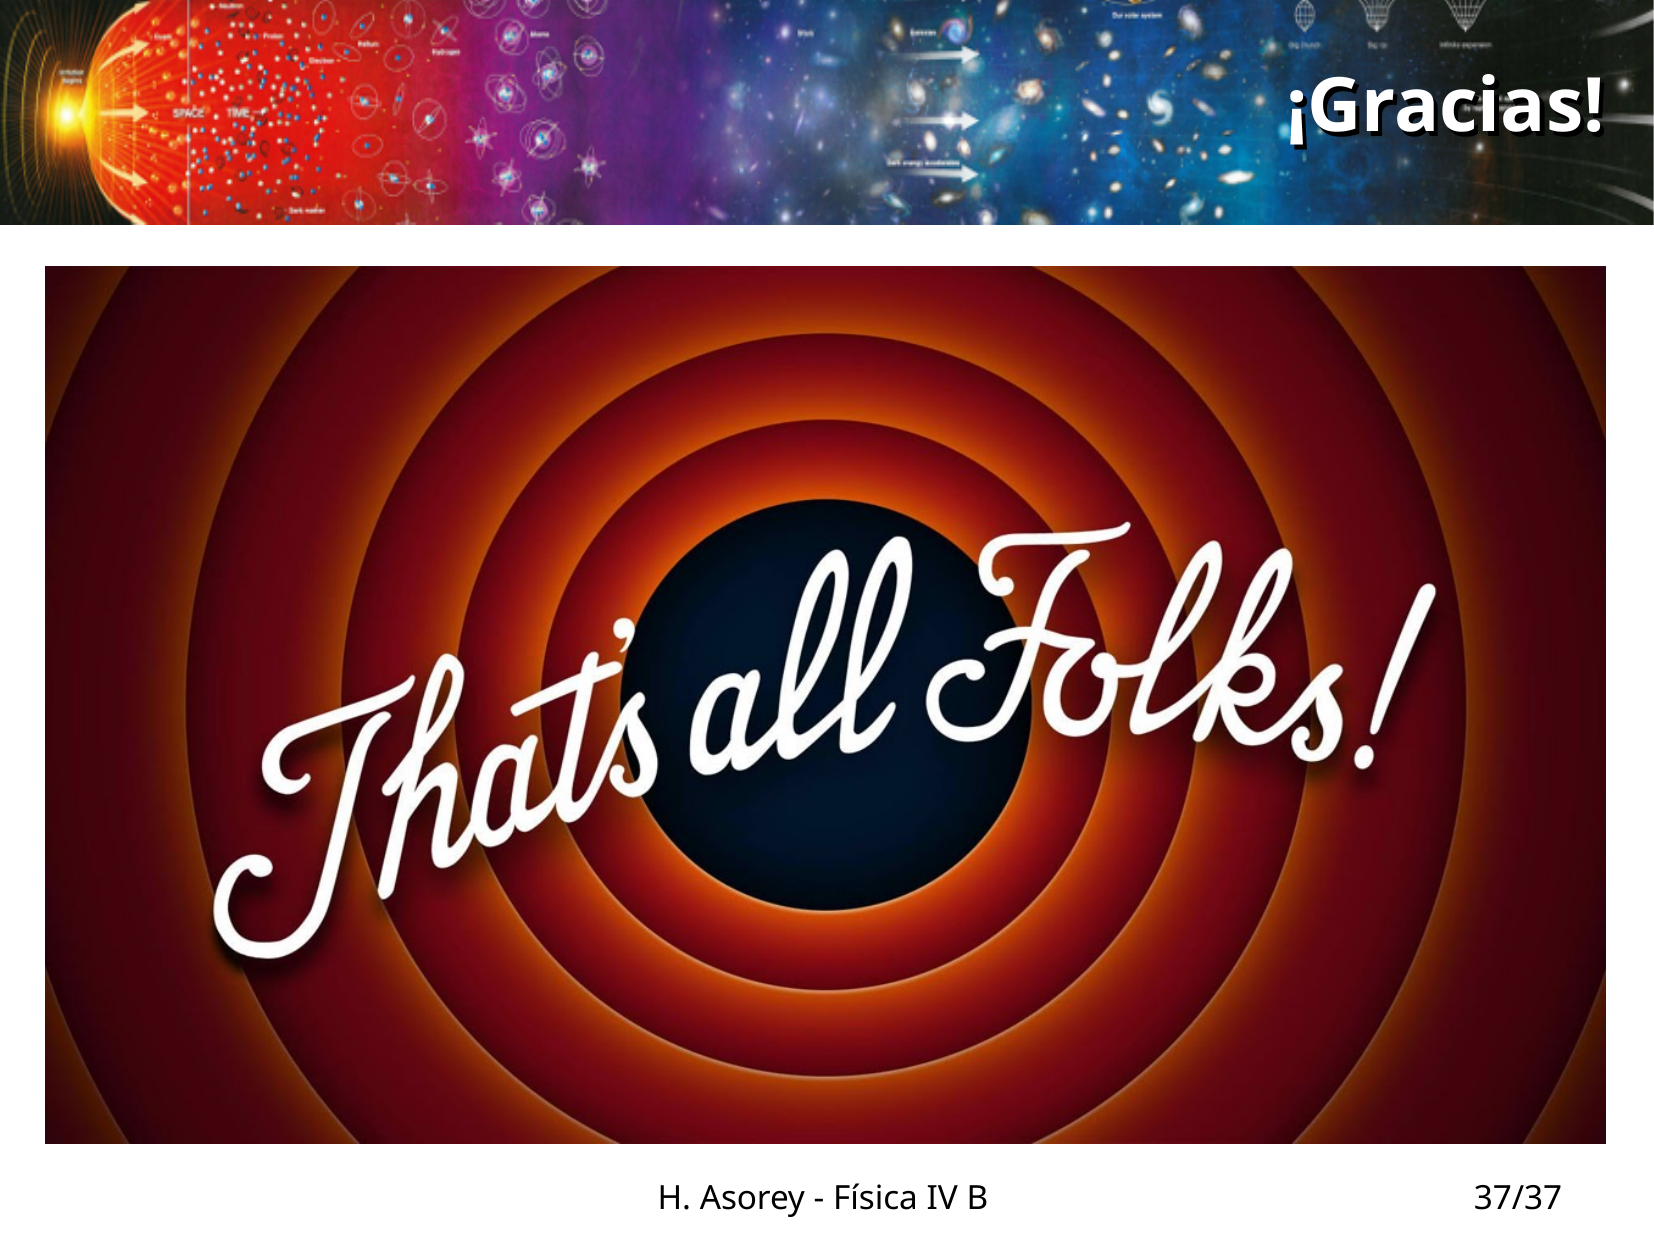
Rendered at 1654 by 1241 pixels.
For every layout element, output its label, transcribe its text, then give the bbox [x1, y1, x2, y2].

picture [45, 266, 1606, 1144]
picture [0, 0, 1654, 225]
title ¡Gracias! [45, 15, 1606, 191]
